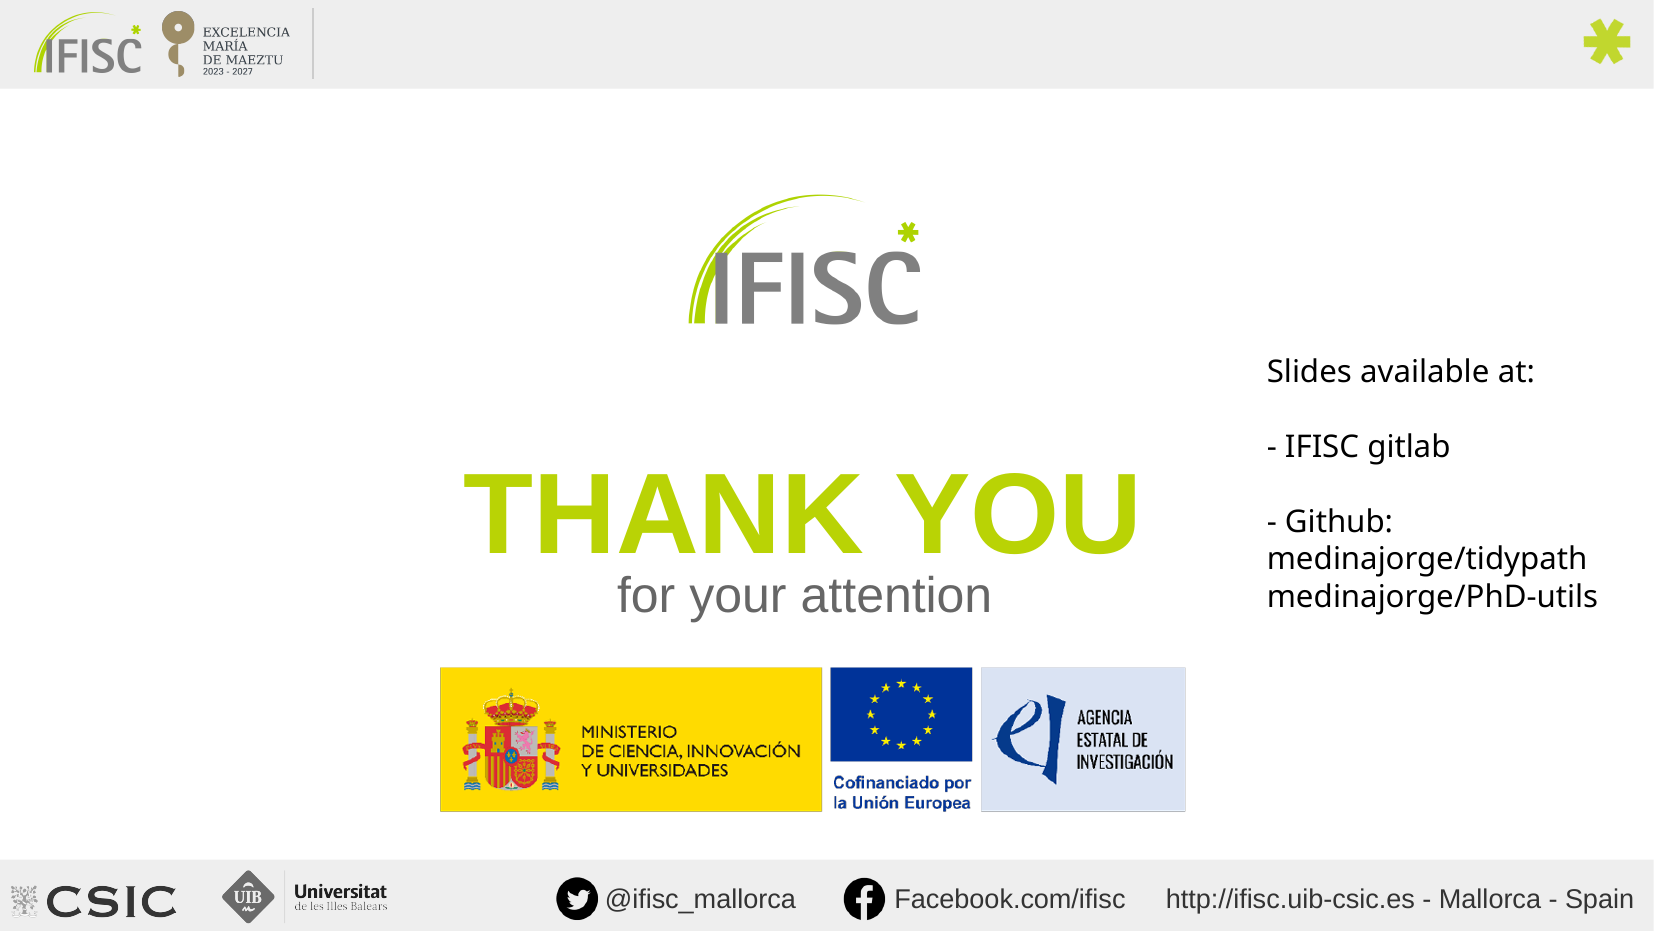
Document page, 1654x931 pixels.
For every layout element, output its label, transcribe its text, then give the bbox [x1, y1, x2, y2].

picture [678, 188, 934, 331]
picture [0, 859, 209, 931]
picture [555, 876, 599, 921]
picture [1582, 17, 1631, 65]
text_box THANK YOU [448, 442, 1160, 586]
text_box for your attention [602, 560, 1035, 631]
picture [842, 876, 886, 921]
text_box Slides available at: - IFISC gitlab - Github: medinajorge/tidypath medinajorge/PhD-utils [1251, 343, 1619, 622]
picture [29, 9, 148, 76]
picture [438, 661, 1193, 815]
picture [213, 860, 396, 931]
picture [162, 11, 290, 77]
